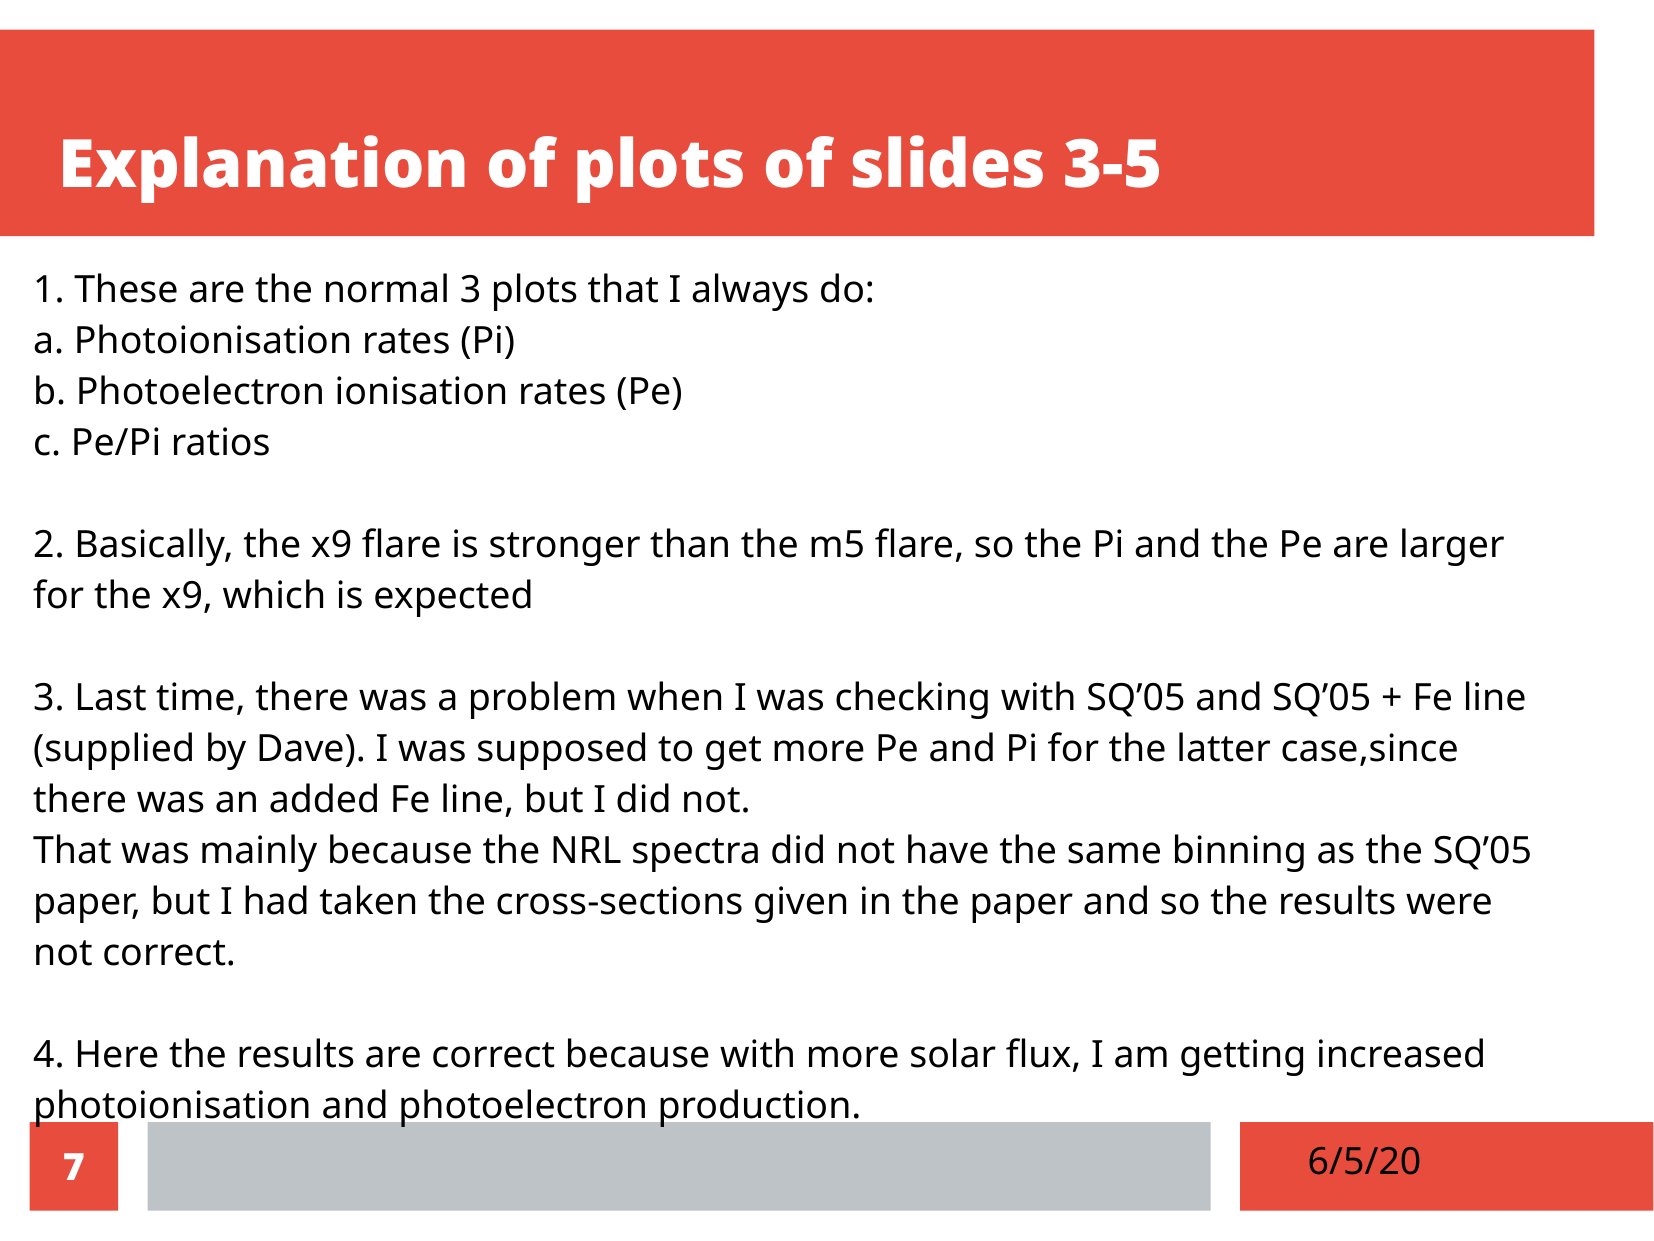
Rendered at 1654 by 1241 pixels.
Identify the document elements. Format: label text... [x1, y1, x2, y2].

text_box 6/5/20 [1293, 1126, 1486, 1186]
title Explanation of plots of slides 3-5 [59, 59, 1595, 207]
text_box 1. These are the normal 3 plots that I always do: a. Photoionisation rates (Pi) b. Photoelectron ionisation rates (Pe) c. Pe/Pi ratios 2. Basically, the x9 flare is stronger than the m5 flare, so the Pi and the Pe are larger for the x9, which is expected 3. Last time, there was a problem when I was checking with SQ’05 and SQ’05 + Fe line (supplied by Dave). I was supposed to get more Pe and Pi for the latter case,since there was an added Fe line, but I did not. That was mainly because the NRL spectra did not have the same binning as the SQ’05 paper, but I had taken the cross-sections given in the paper and so the results were not correct. 4. Here the results are correct because with more solar flux, I am getting increased photoionisation and photoelectron production. [18, 255, 1576, 1010]
